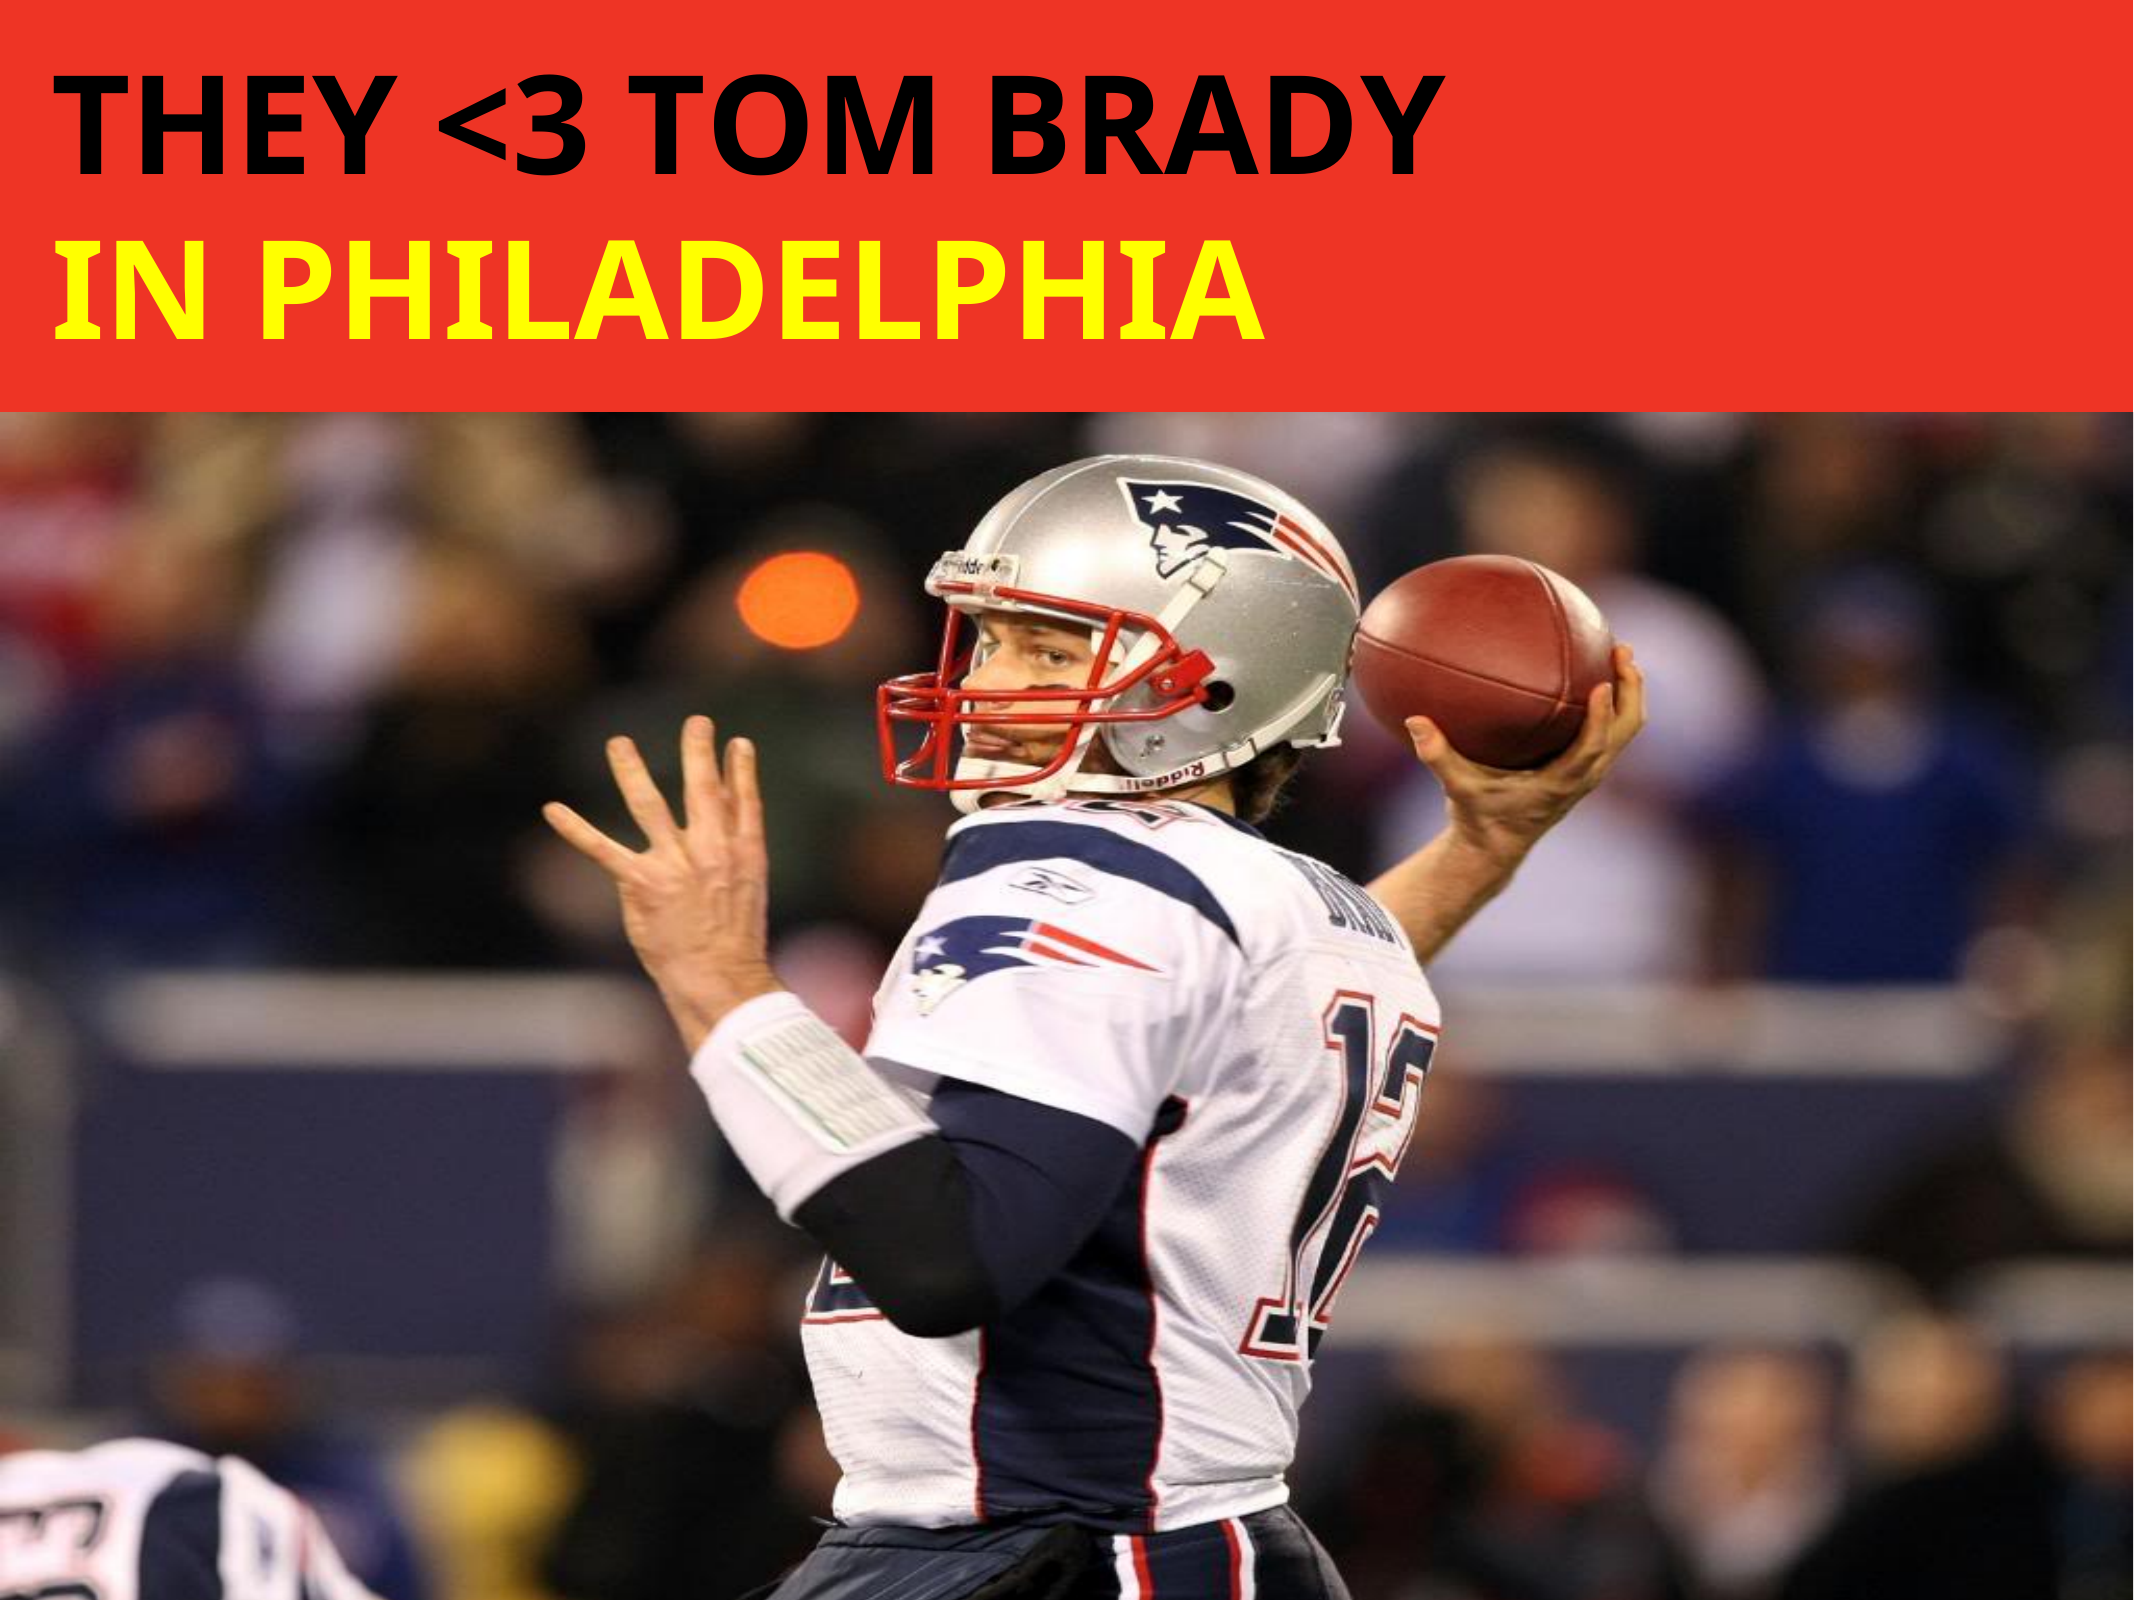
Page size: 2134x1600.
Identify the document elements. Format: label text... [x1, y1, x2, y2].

picture [0, 412, 2134, 1600]
text_box THEY <3 TOM BRADY IN PHILADELPHIA [41, 37, 2134, 412]
